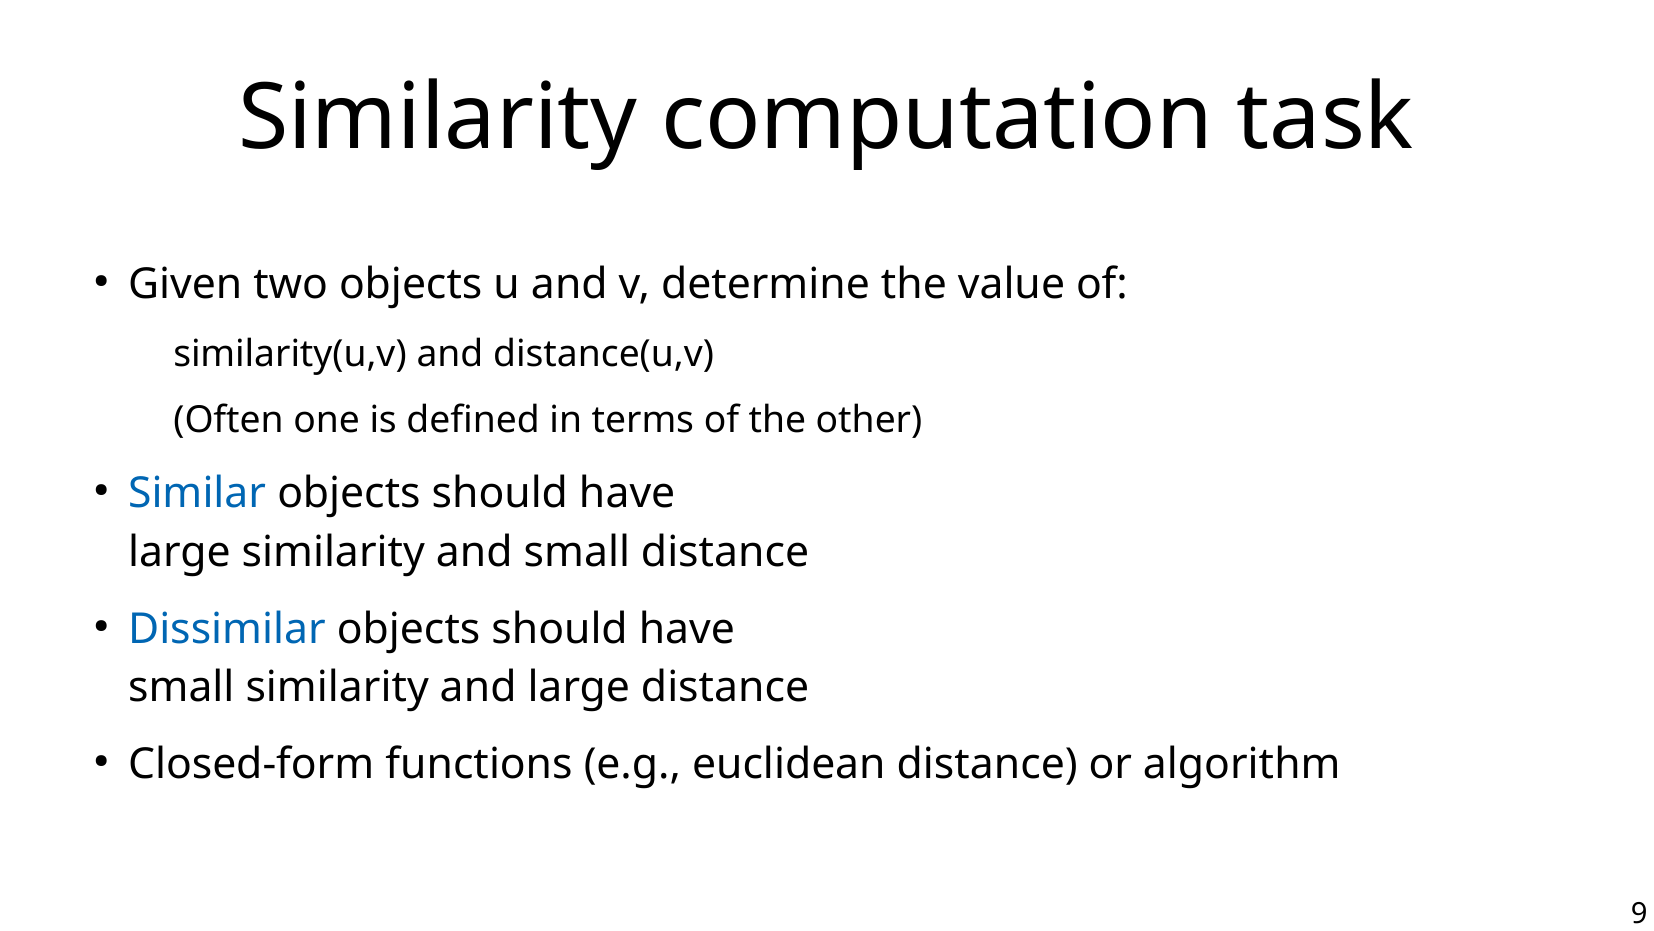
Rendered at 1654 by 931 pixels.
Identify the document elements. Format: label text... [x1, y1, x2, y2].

list Given two objects u and v, determine the value of: similarity(u,v) and distance(u,v) (Often one is defined in terms of the other) Similar objects should have large similarity and small distance Dissimilar objects should have small similarity and large distance Closed-form functions (e.g., euclidean distance) or algorithm [82, 253, 1571, 793]
title Similarity computation task [82, 1, 1571, 226]
